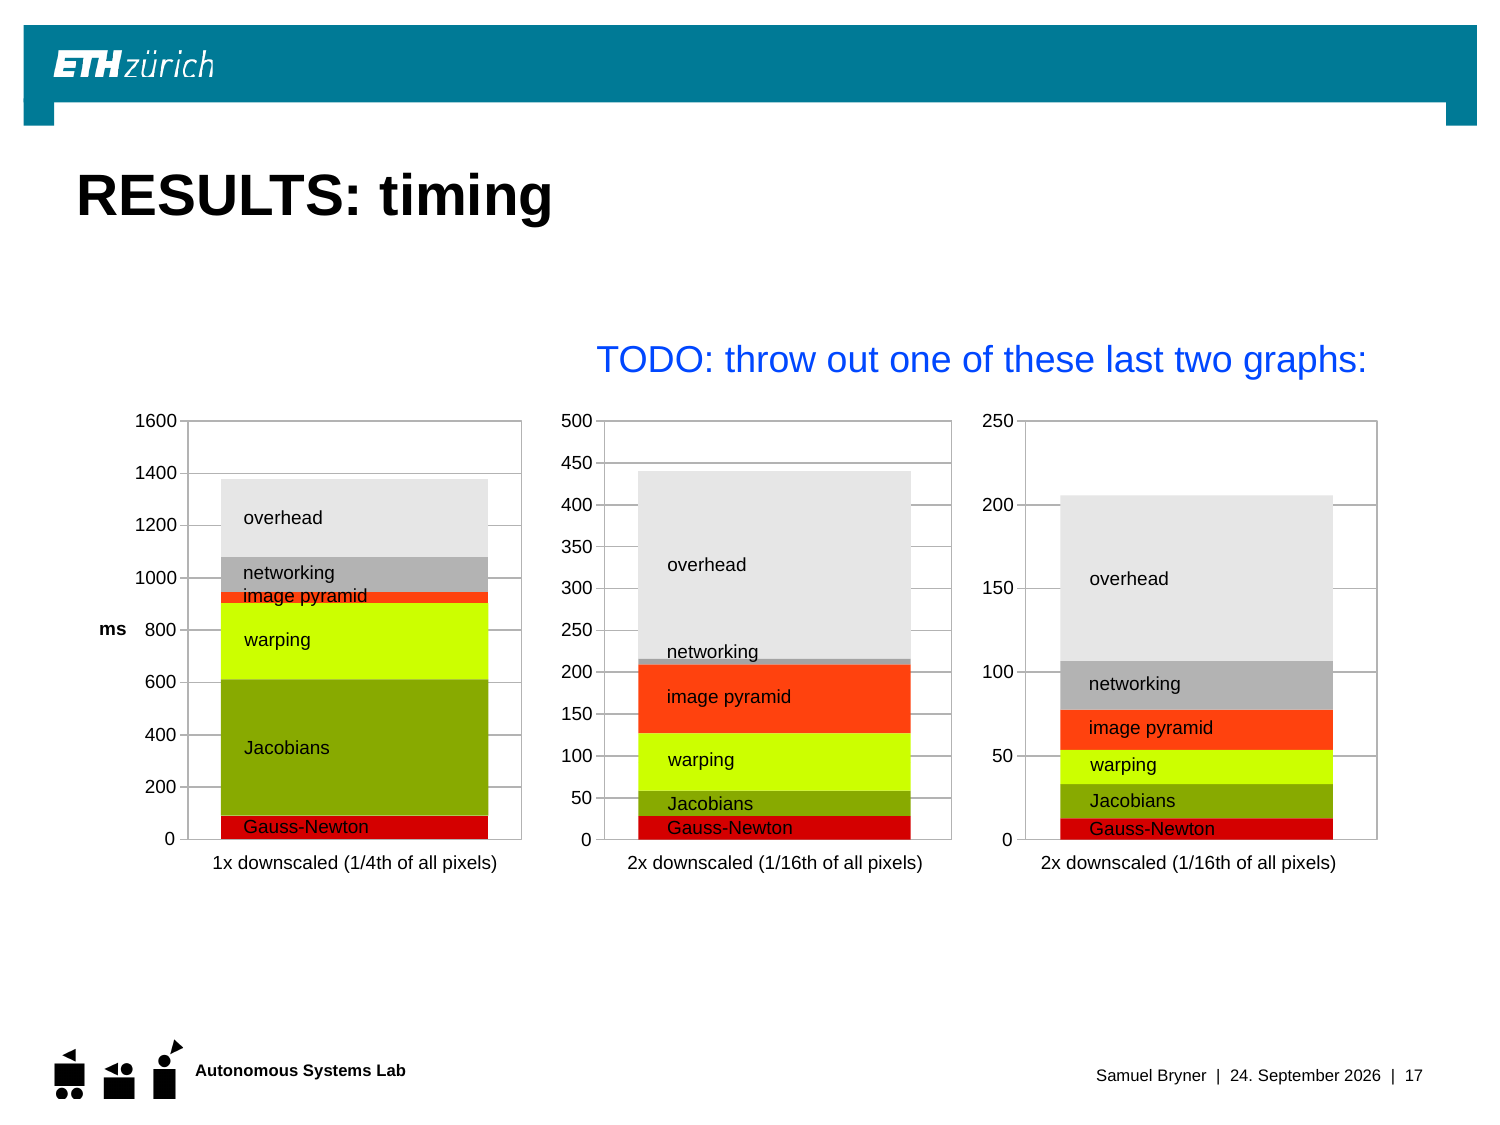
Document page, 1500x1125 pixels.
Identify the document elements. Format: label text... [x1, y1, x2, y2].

picture [74, 400, 1425, 884]
title RESULTS: timing [53, 101, 1447, 290]
text_box TODO: throw out one of these last two graphs: [581, 330, 1382, 388]
